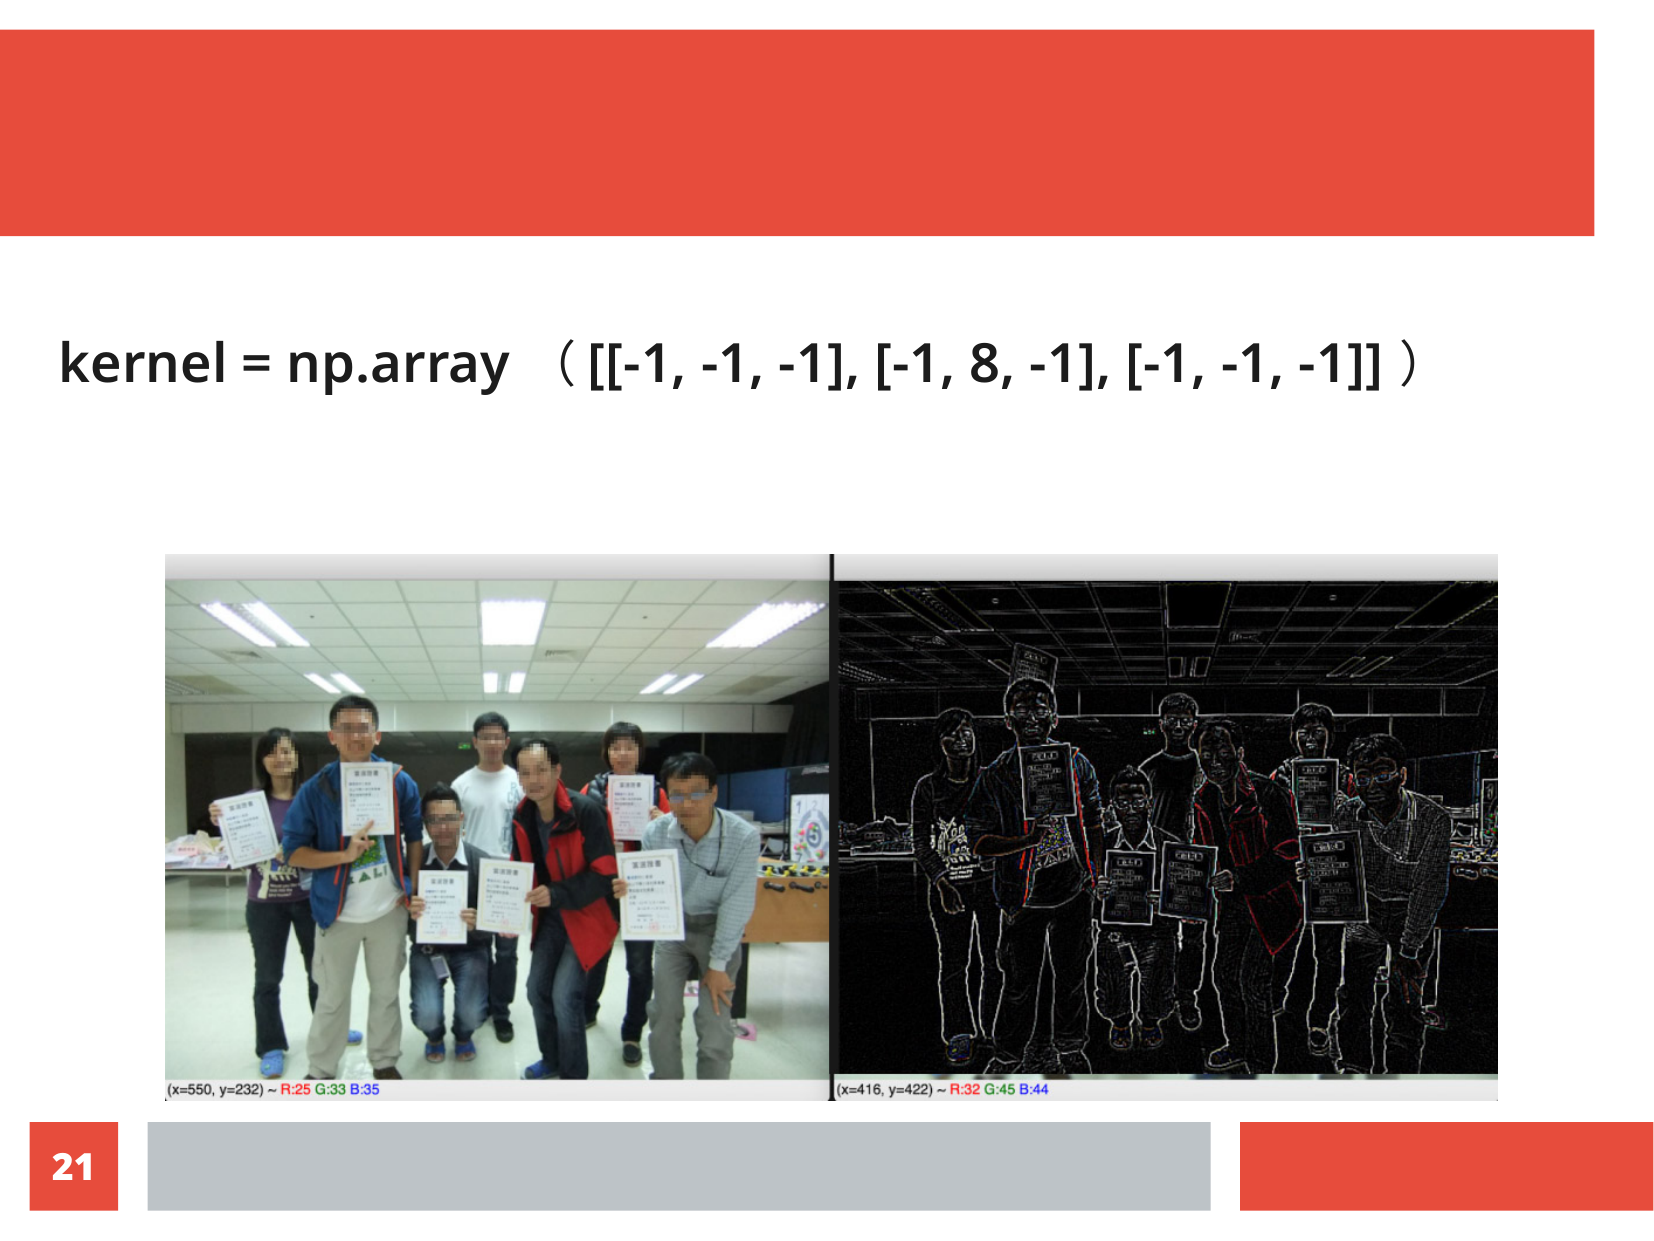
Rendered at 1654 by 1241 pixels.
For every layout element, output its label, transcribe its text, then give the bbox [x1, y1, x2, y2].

picture [165, 554, 1498, 1101]
list kernel = np.array（[[-1, -1, -1], [-1, 8, -1], [-1, -1, -1]]） [59, 324, 1565, 1093]
